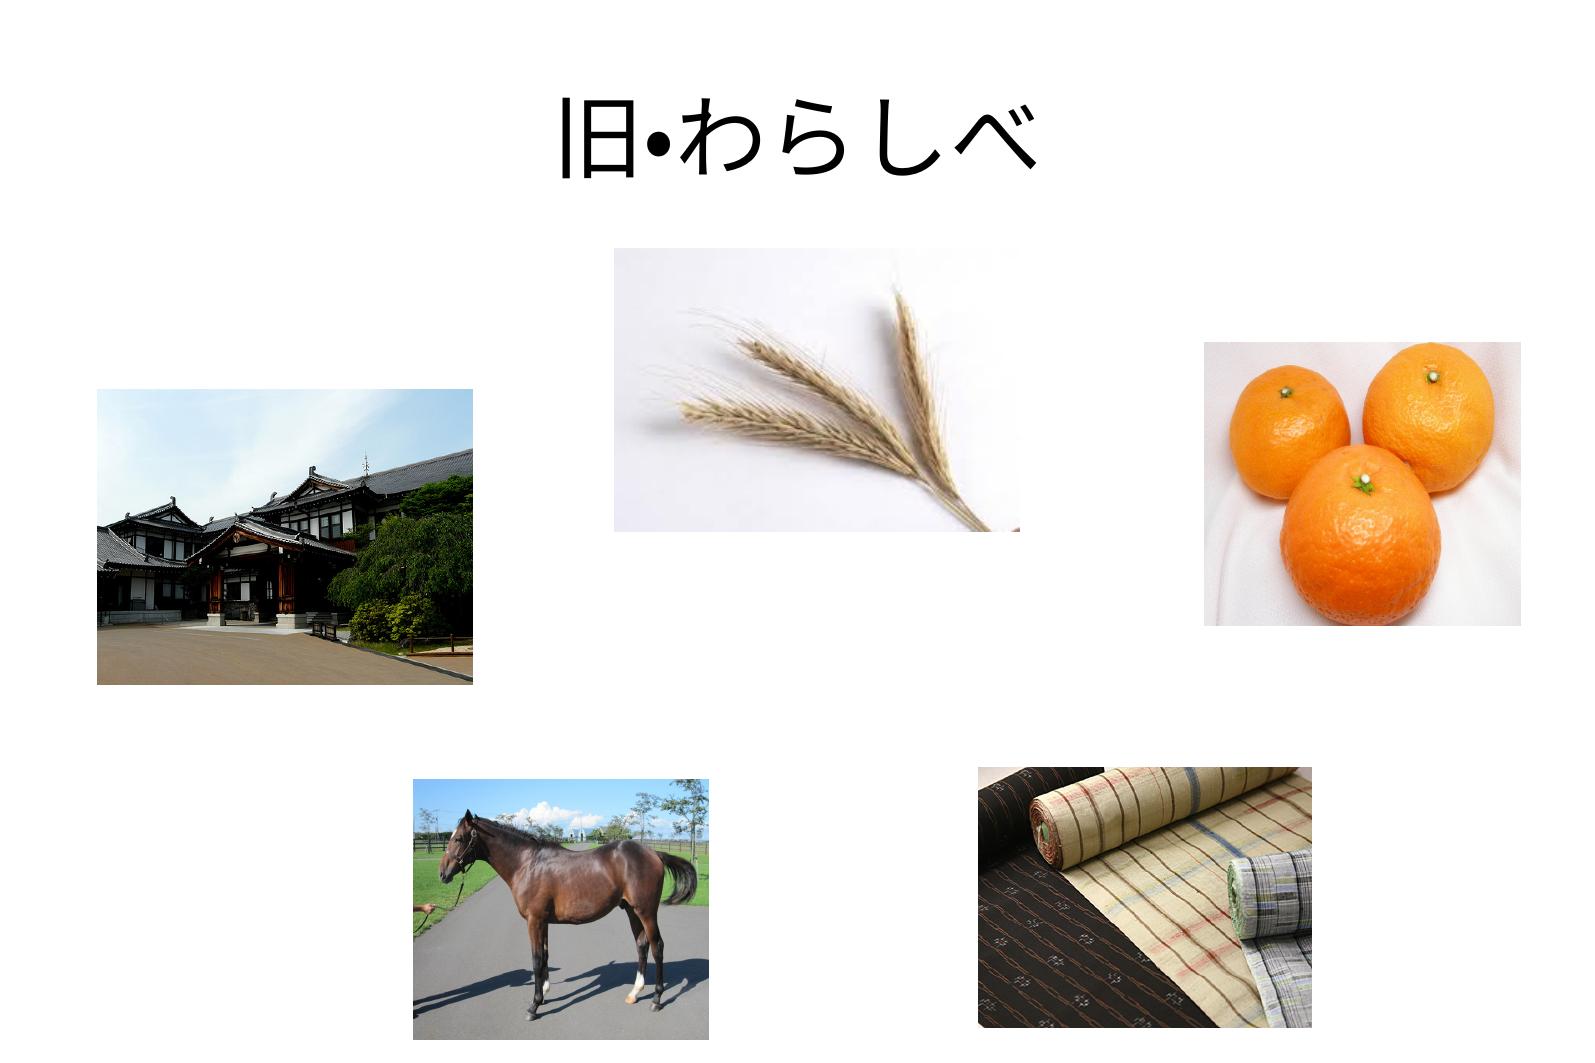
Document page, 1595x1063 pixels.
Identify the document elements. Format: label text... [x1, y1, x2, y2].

picture [97, 389, 473, 686]
picture [1204, 342, 1521, 626]
picture [413, 779, 709, 1040]
title 旧•わらしべ [79, 42, 1515, 220]
picture [614, 248, 1020, 532]
picture [978, 767, 1312, 1028]
